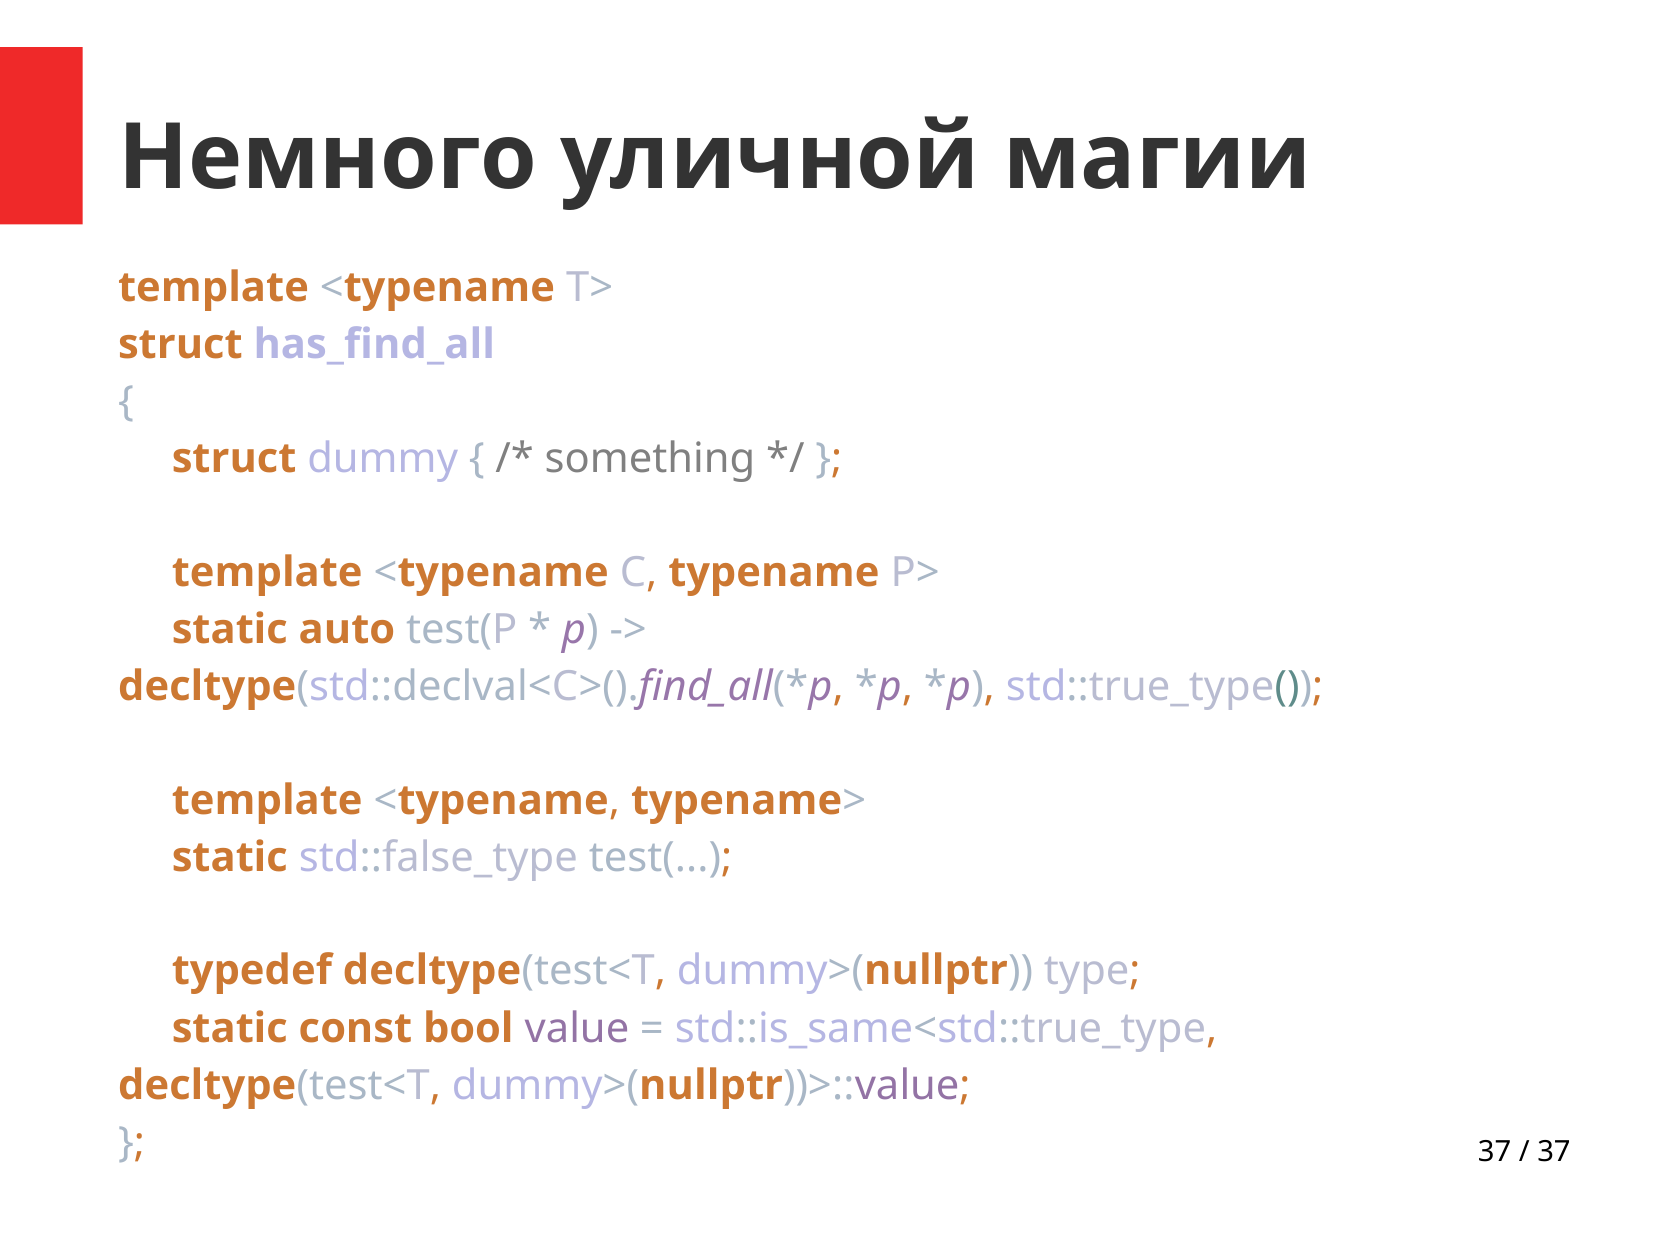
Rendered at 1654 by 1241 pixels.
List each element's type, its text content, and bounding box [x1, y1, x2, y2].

title Немного уличной магии [118, 49, 1571, 256]
list template <typename T> struct has_find_all { struct dummy { /* something */ }; template <typename C, typename P> static auto test(P * p) -> decltype(std::declval<C>().find_all(*p, *p, *p), std::true_type()); template <typename, typename> static std::false_type test(...); typedef decltype(test<T, dummy>(nullptr)) type; static const bool value = std::is_same<std::true_type, decltype(test<T, dummy>(nullptr))>::value; }; [118, 256, 1630, 1074]
